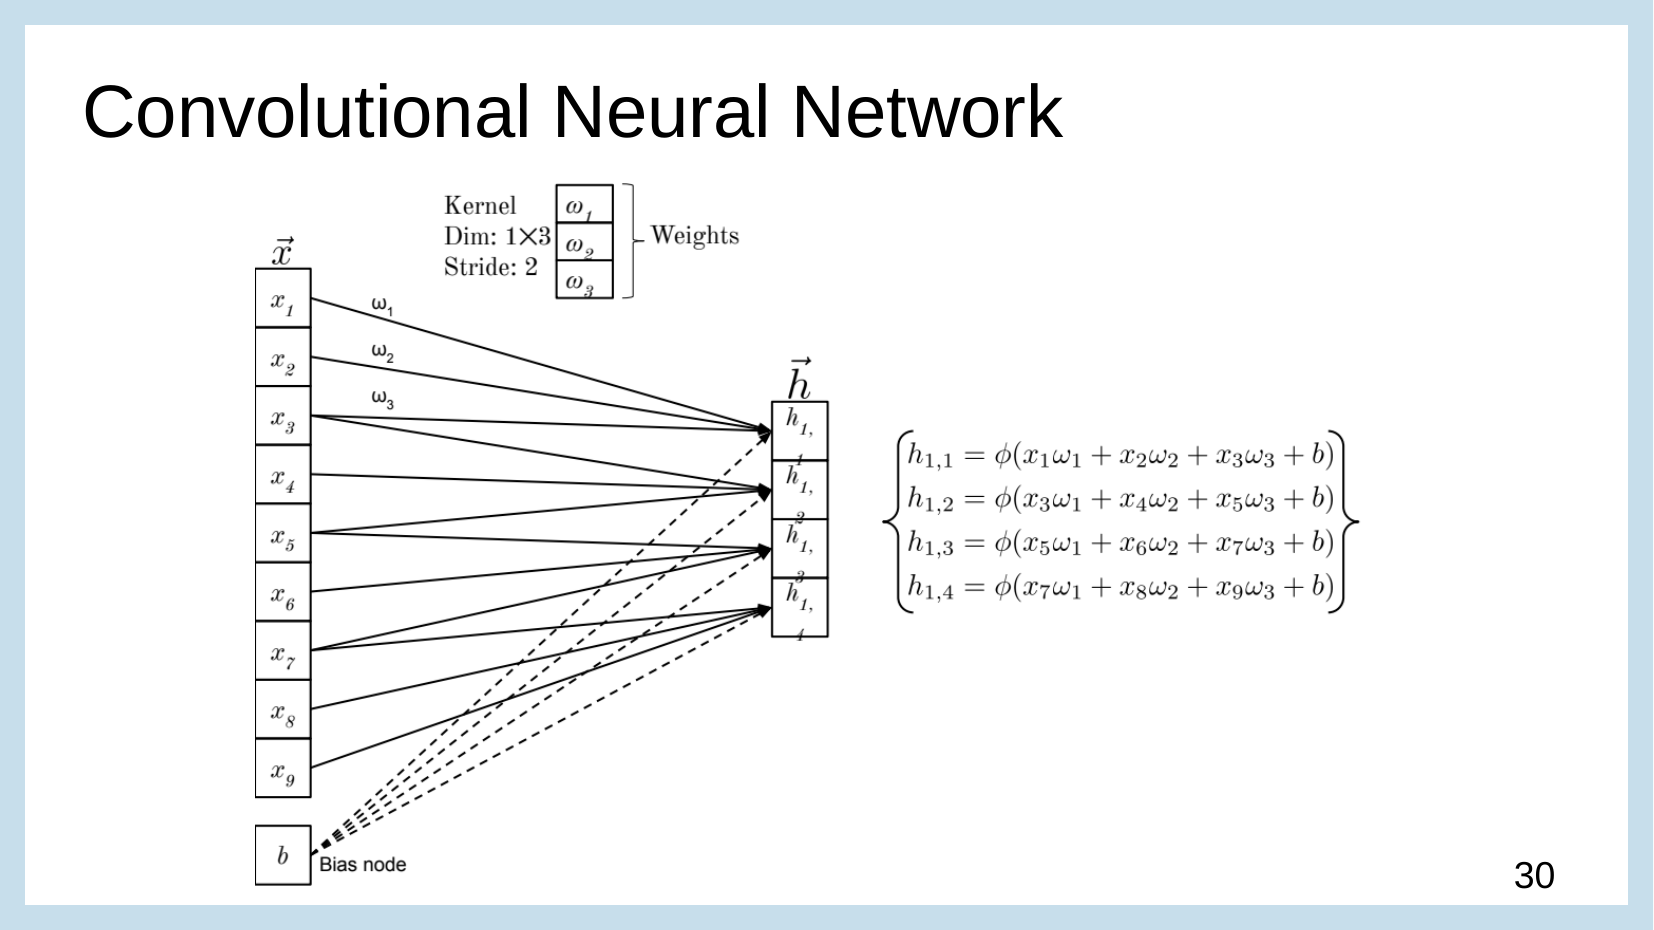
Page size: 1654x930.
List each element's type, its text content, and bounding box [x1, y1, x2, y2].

picture [255, 180, 1375, 887]
title Convolutional Neural Network [82, 29, 1234, 196]
